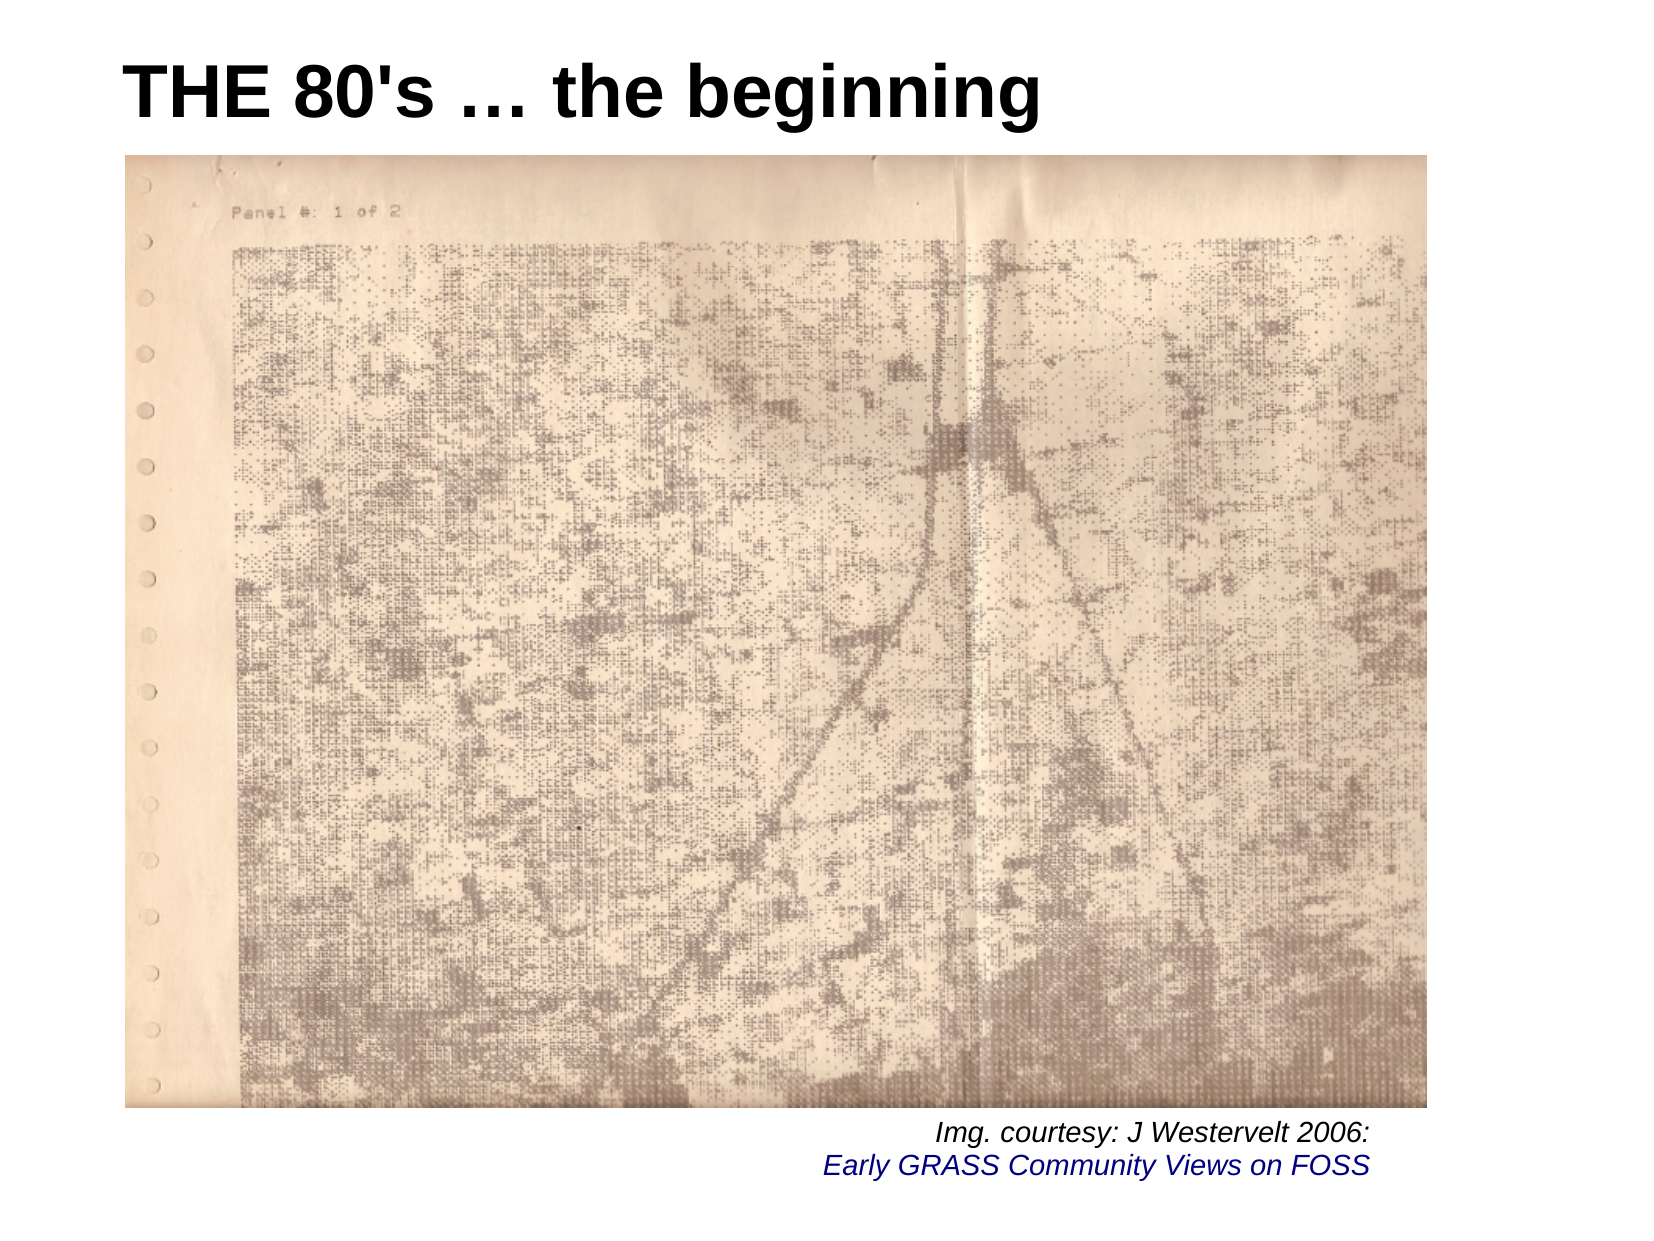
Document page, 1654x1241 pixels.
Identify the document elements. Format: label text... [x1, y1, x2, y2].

text_box THE 80's … the beginning [107, 41, 1219, 154]
picture [125, 155, 1427, 1108]
text_box Img. courtesy: J Westervelt 2006: Early GRASS Community Views on FOSS [808, 1109, 1425, 1199]
